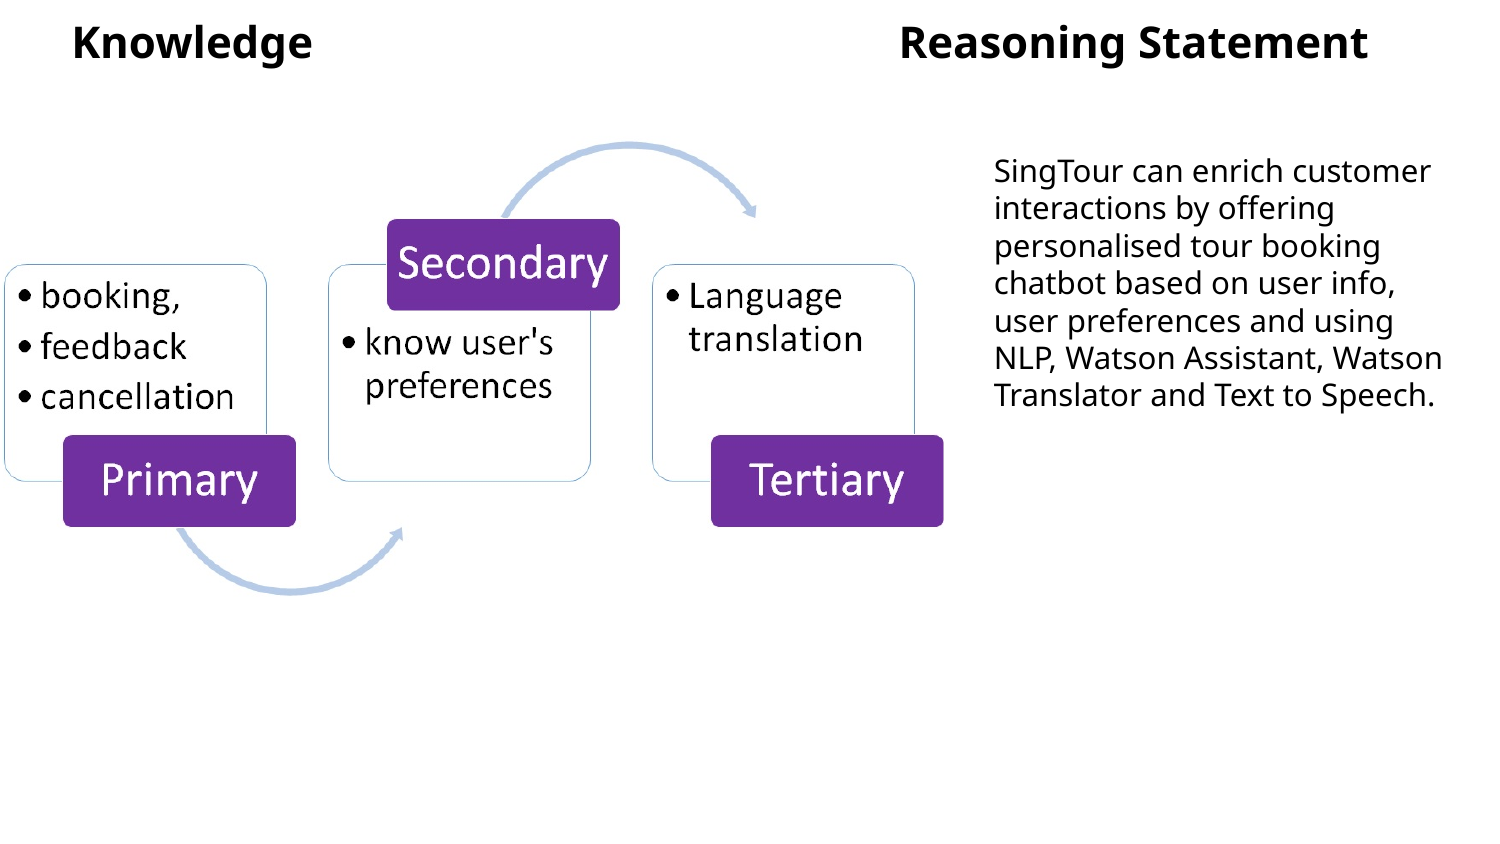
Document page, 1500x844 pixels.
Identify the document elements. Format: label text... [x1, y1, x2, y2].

text_box Knowledge [56, 0, 595, 83]
text_box SingTour can enrich customer interactions by offering personalised tour booking chatbot based on user info, user preferences and using NLP, Watson Assistant, Watson Translator and Text to Speech. [978, 136, 1482, 429]
text_box Reasoning Statement [883, 0, 1434, 83]
picture [0, 122, 944, 609]
